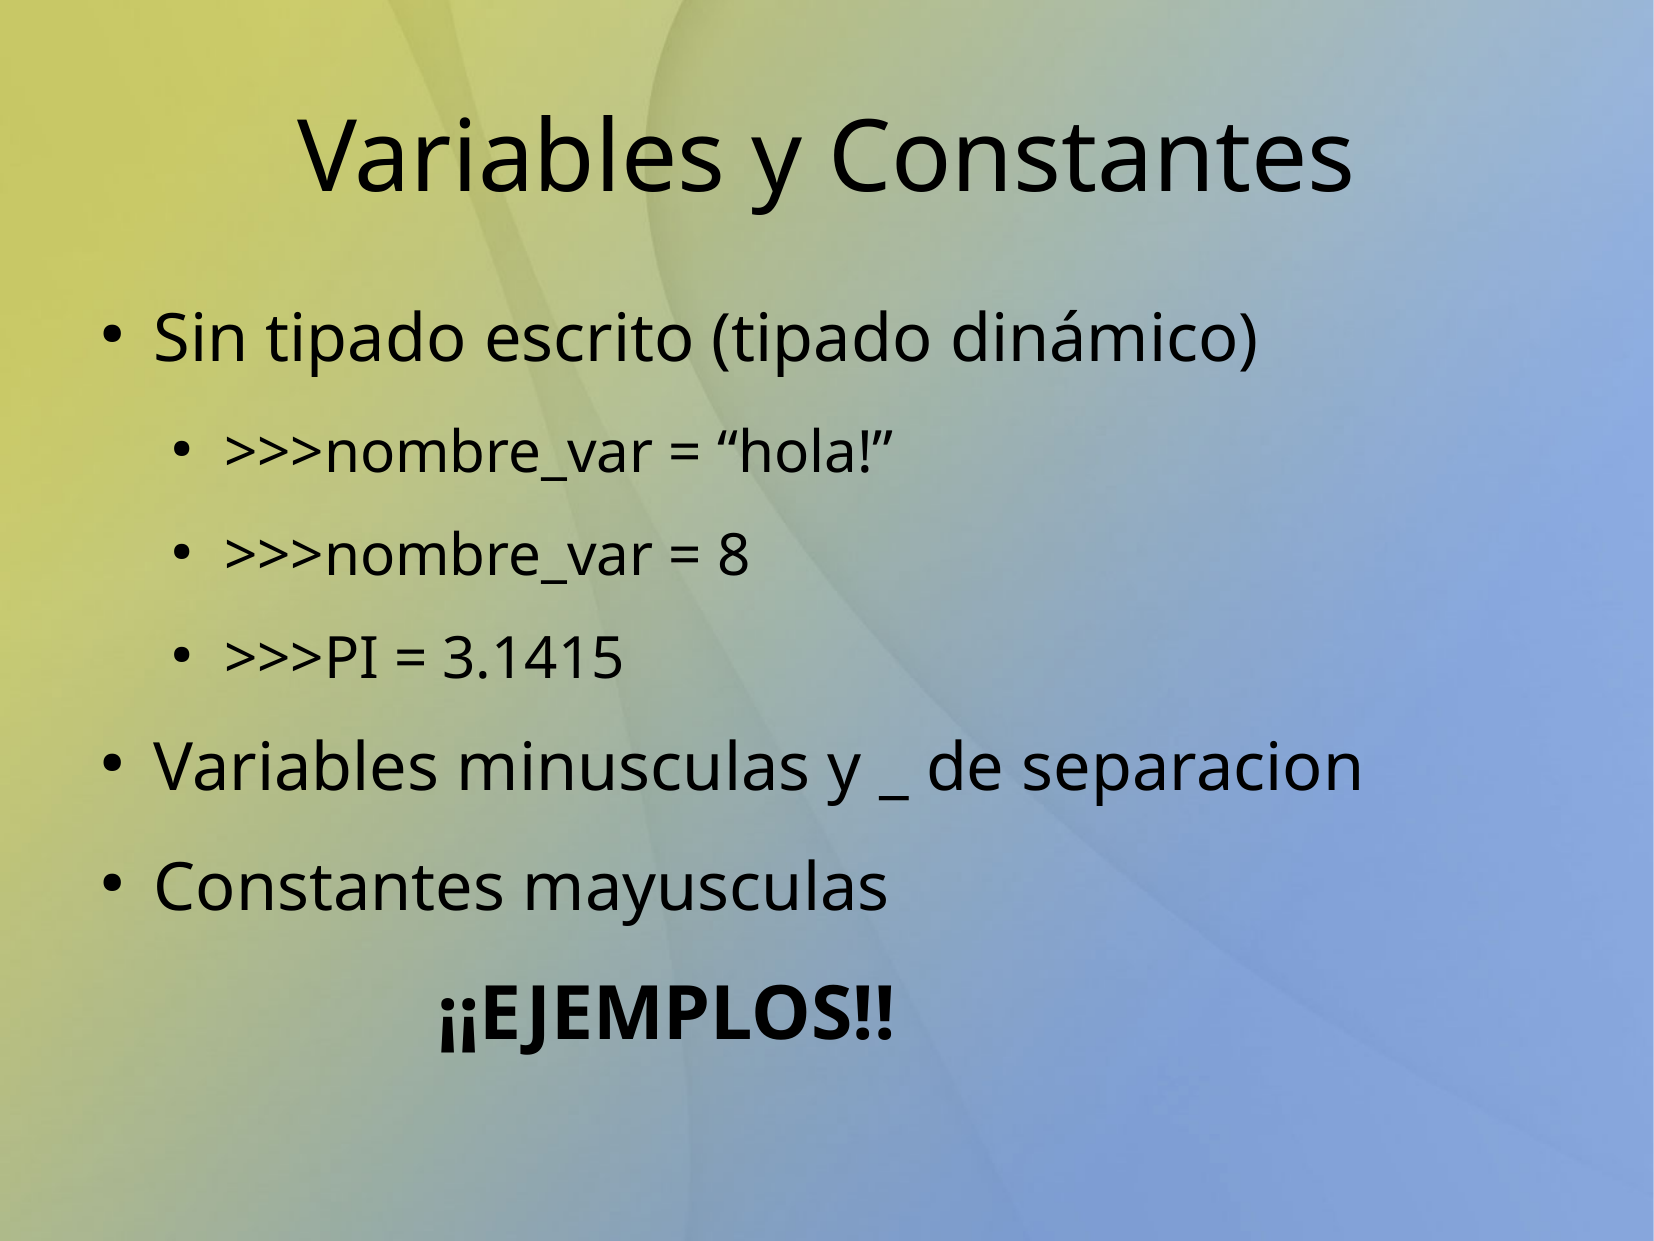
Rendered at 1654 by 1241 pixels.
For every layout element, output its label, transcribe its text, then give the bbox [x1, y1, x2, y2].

list Sin tipado escrito (tipado dinámico) >>>nombre_var = “hola!” >>>nombre_var = 8 >>>PI = 3.1415 Variables minusculas y _ de separacion Constantes mayusculas ¡¡EJEMPLOS!! [82, 290, 1571, 1010]
picture [0, 0, 1654, 1241]
title Variables y Constantes [82, 49, 1571, 257]
